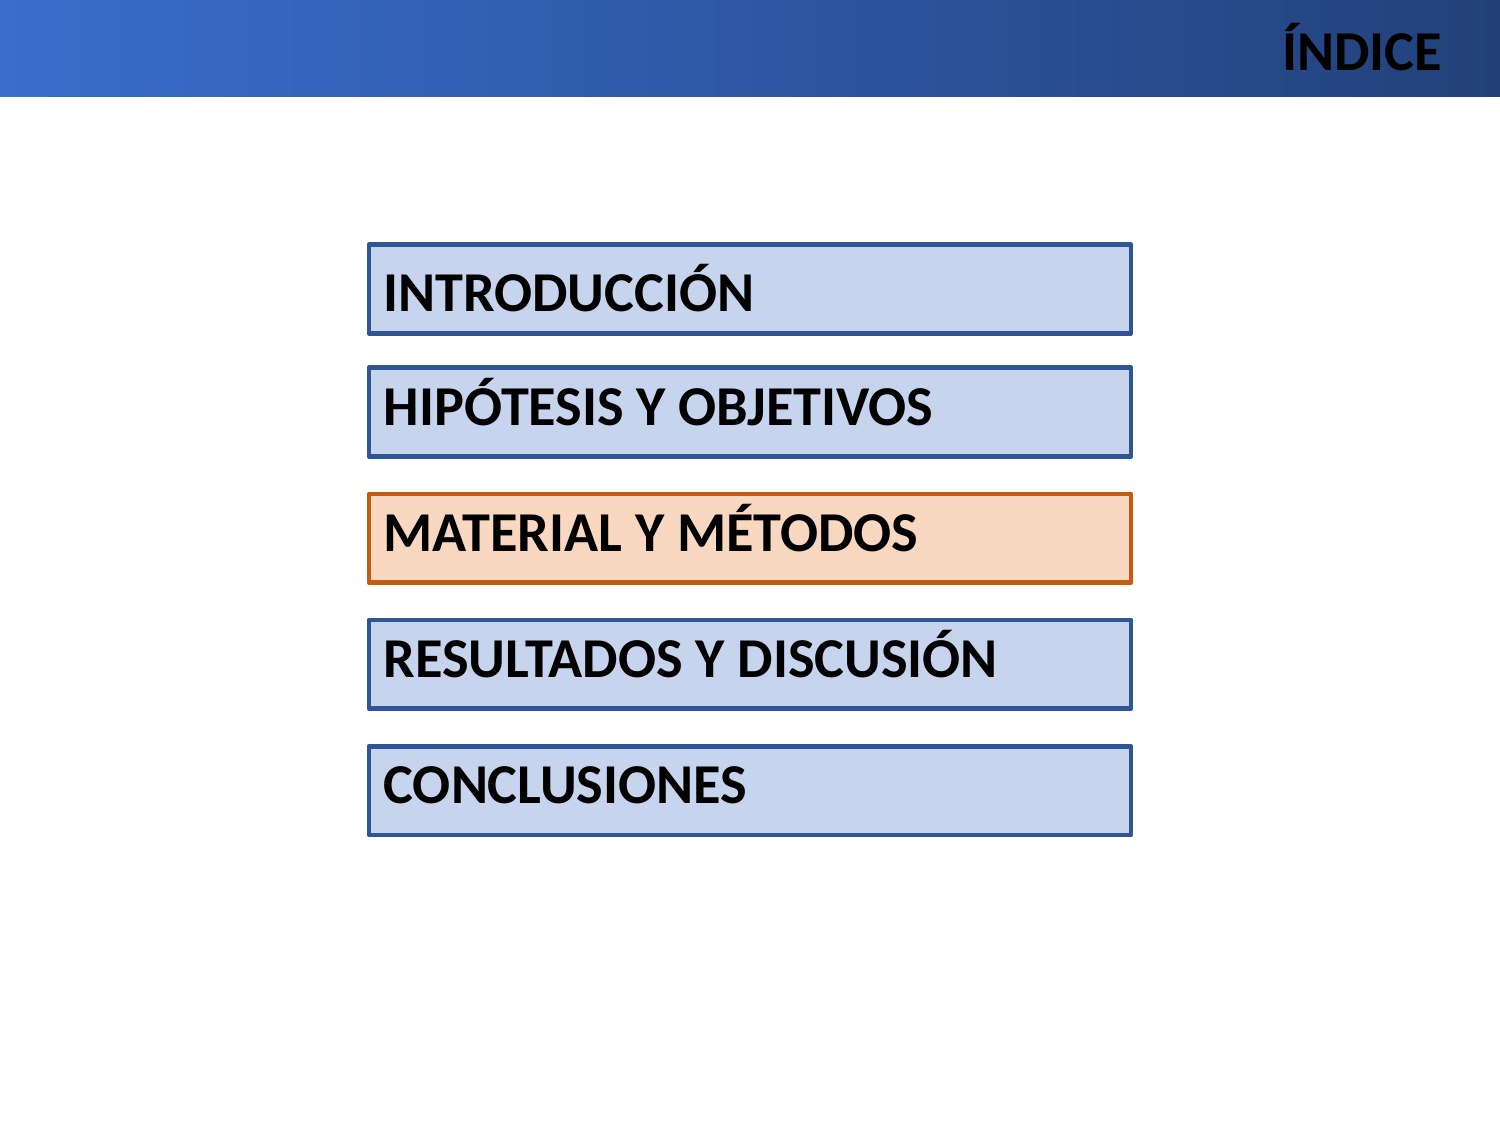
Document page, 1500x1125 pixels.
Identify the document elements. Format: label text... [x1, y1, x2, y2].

text_box [0, 0, 1500, 97]
text_box INTRODUCCIÓN [369, 244, 1131, 334]
text_box MATERIAL Y MÉTODOS [369, 493, 1131, 583]
text_box RESULTADOS Y DISCUSIÓN [369, 620, 1131, 709]
text_box HIPÓTESIS Y OBJETIVOS [369, 367, 1131, 457]
text_box ÍNDICE [1267, 6, 1457, 89]
text_box CONCLUSIONES [369, 746, 1131, 835]
